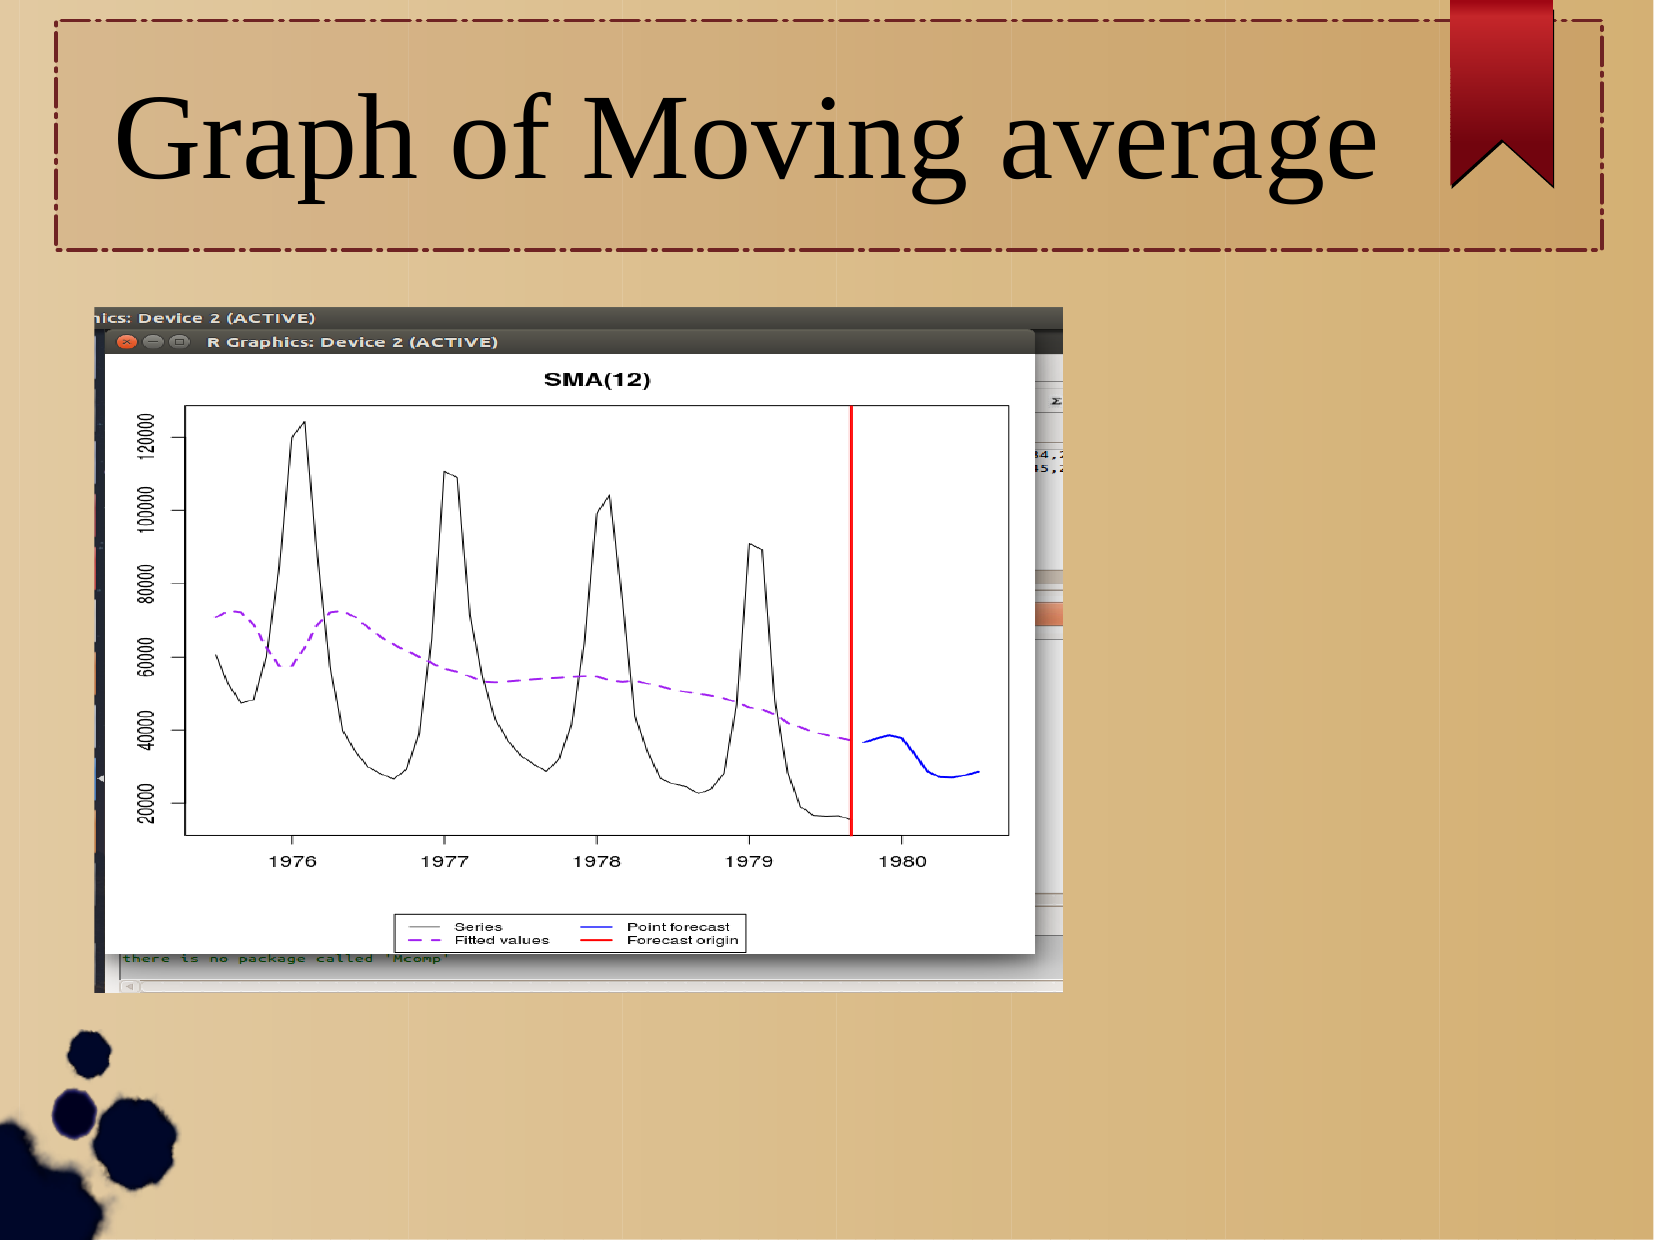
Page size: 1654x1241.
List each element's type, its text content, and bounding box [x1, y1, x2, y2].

picture [94, 307, 1063, 993]
title Graph of Moving average [82, 47, 1412, 229]
